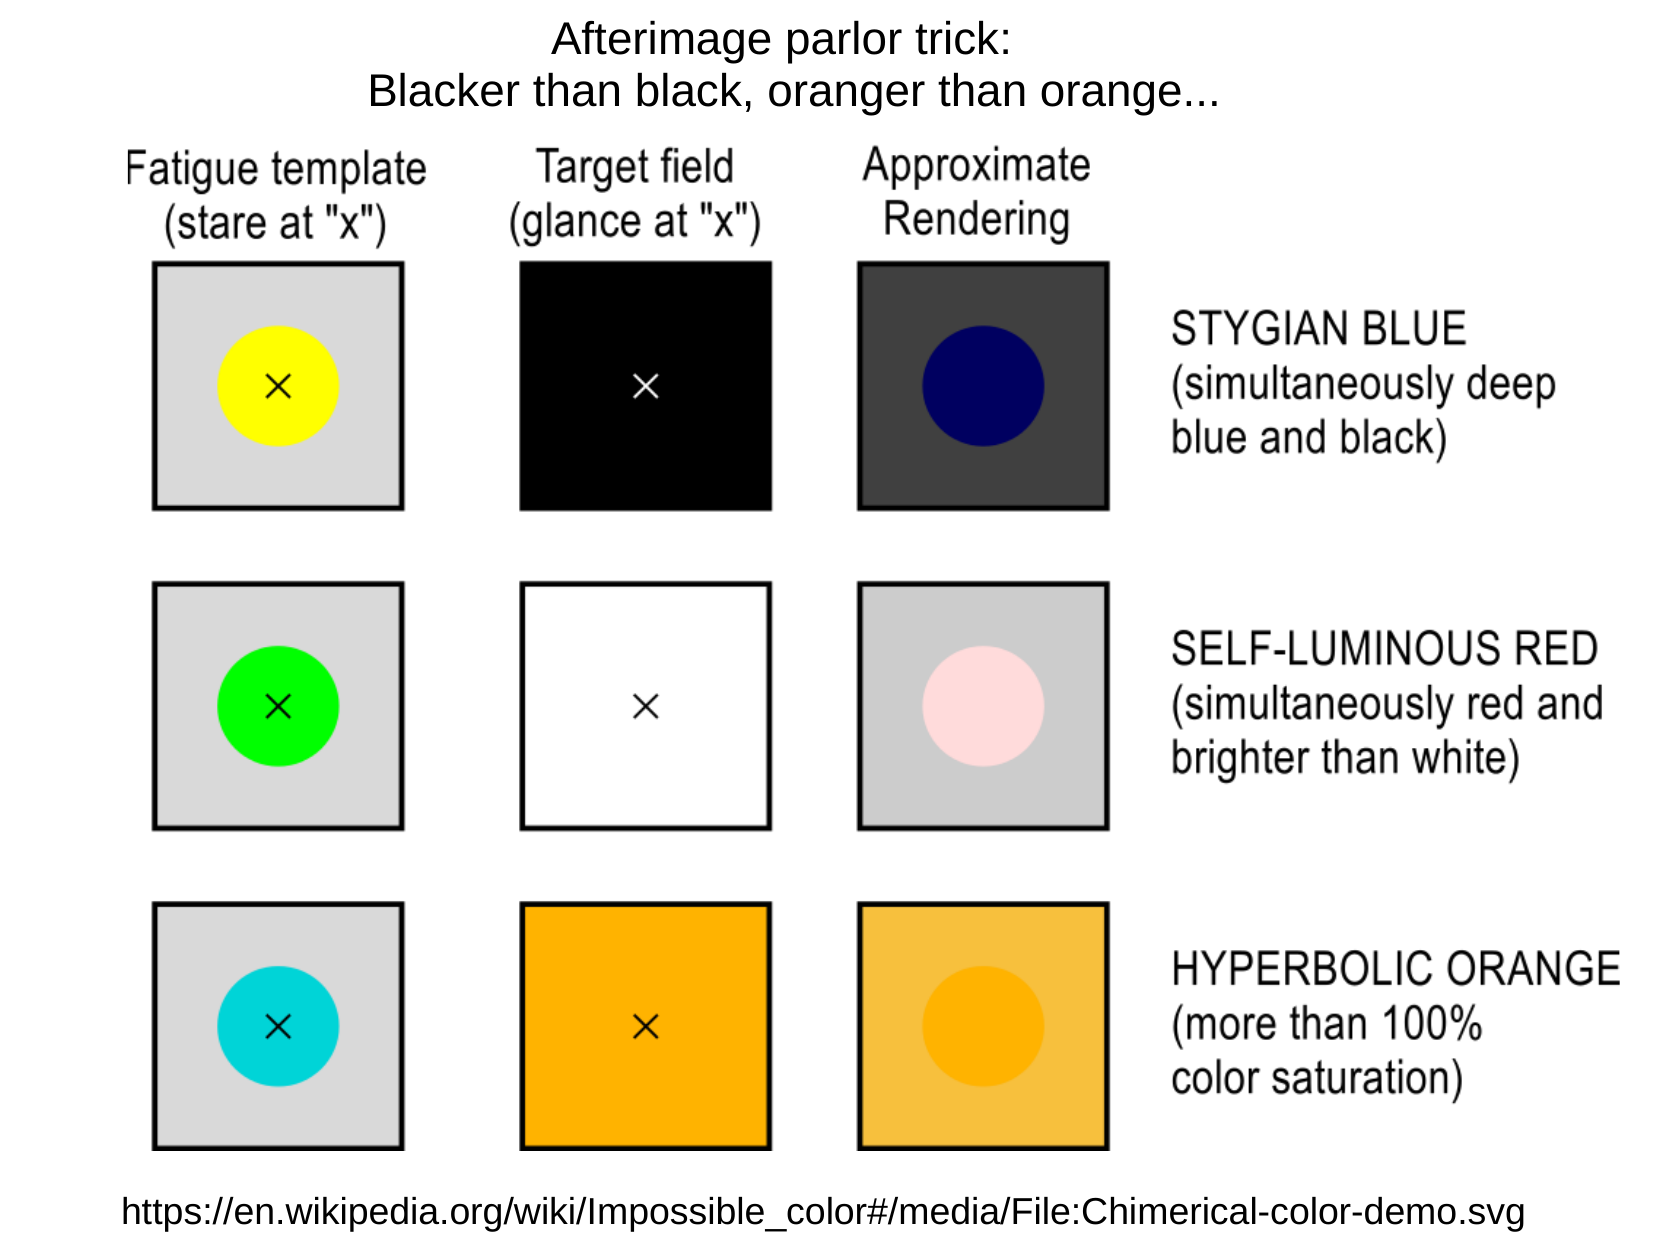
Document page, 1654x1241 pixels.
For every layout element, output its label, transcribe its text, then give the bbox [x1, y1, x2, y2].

text_box Afterimage parlor trick: Blacker than black, oranger than orange... [75, 6, 1514, 124]
picture [127, 114, 1621, 1151]
text_box https://en.wikipedia.org/wiki/Impossible_color#/media/File:Chimerical-color-demo.svg [106, 1183, 1546, 1241]
